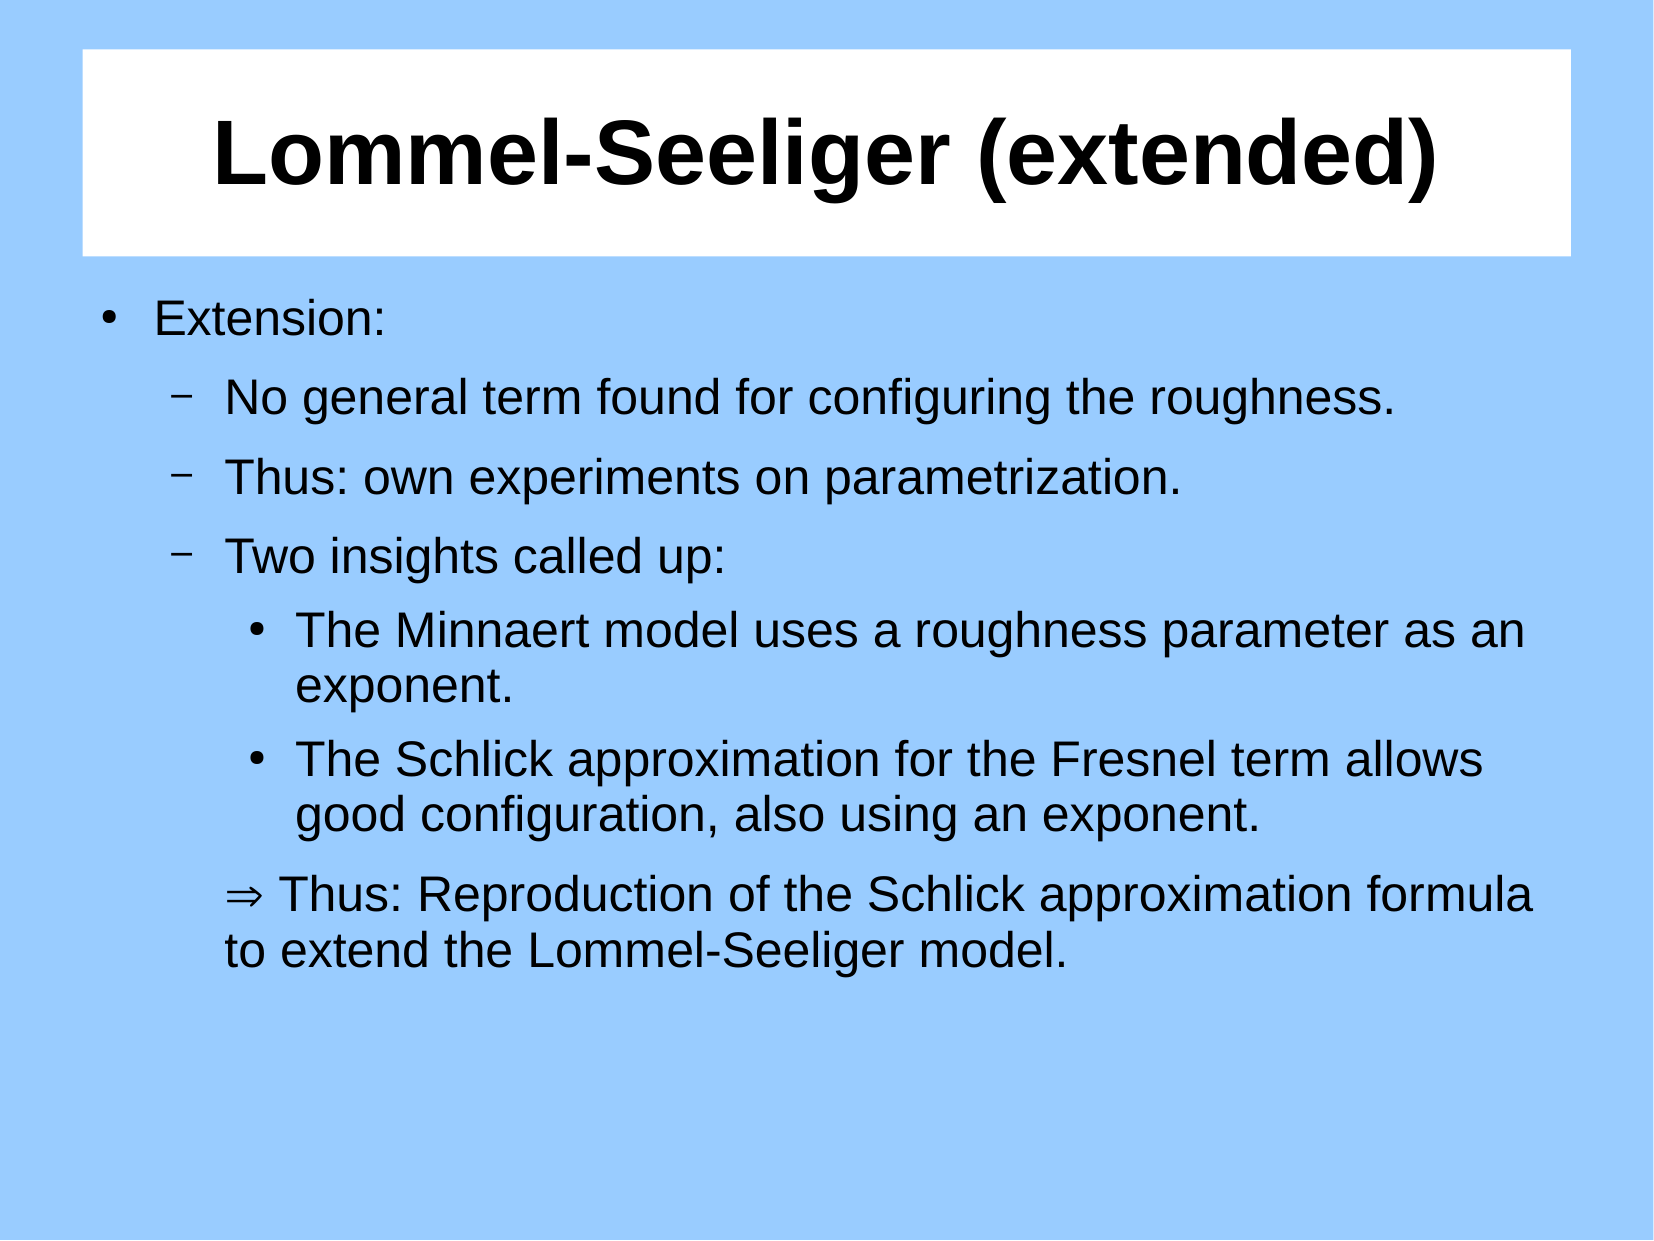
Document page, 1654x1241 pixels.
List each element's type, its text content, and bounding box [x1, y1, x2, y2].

title Lommel-Seeliger (extended) [82, 49, 1571, 257]
list Extension: No general term found for configuring the roughness. Thus: own experiments on parametrization. Two insights called up: The Minnaert model uses a roughness parameter as an exponent. The Schlick approximation for the Fresnel term allows good configuration, also using an exponent.  Thus: Reproduction of the Schlick approximation formula to extend the Lommel-Seeliger model. [82, 290, 1571, 1170]
